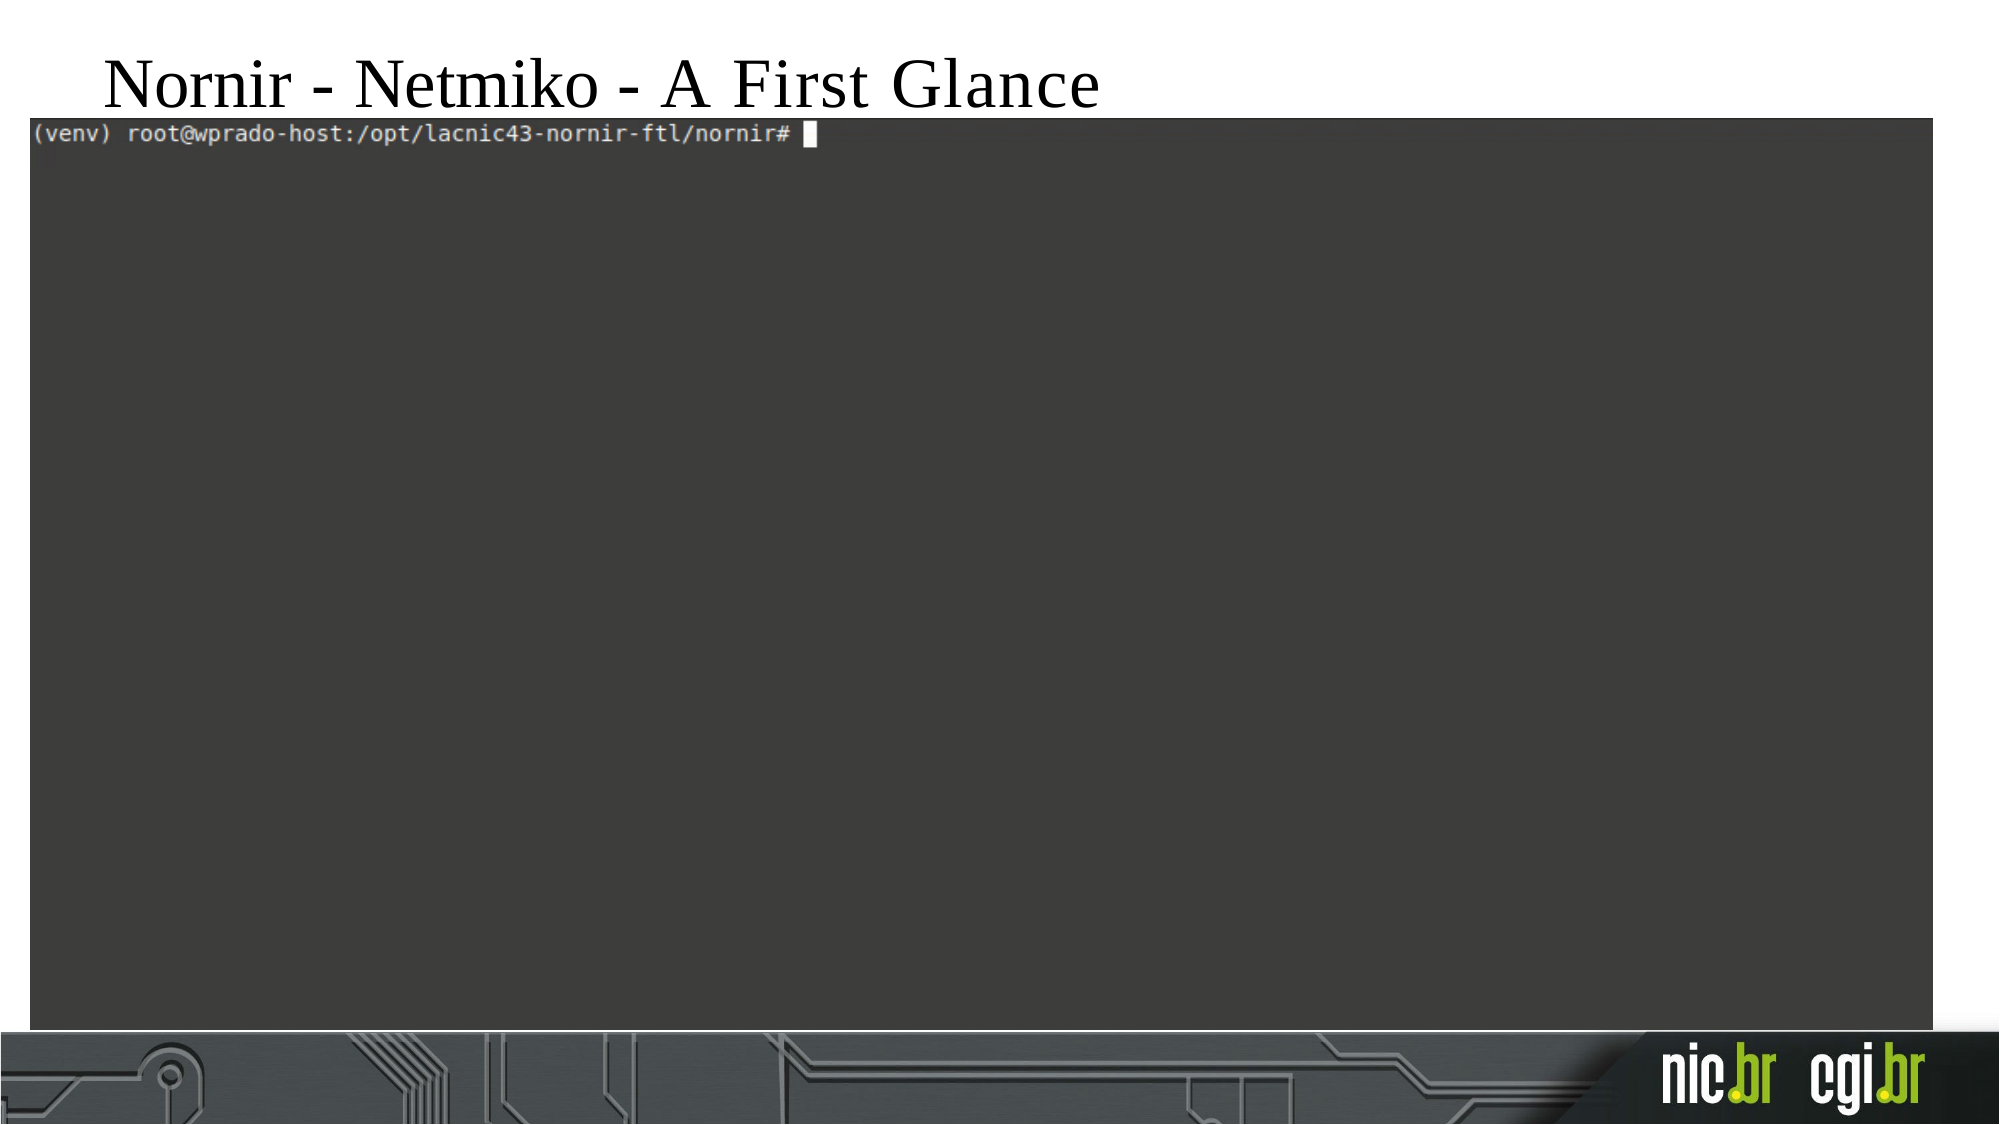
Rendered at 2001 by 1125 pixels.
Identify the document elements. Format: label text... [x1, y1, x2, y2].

picture [0, 0, 1999, 1124]
title Nornir - Netmiko - A First Glance [78, 36, 1923, 118]
text_box [29, 118, 1934, 1031]
